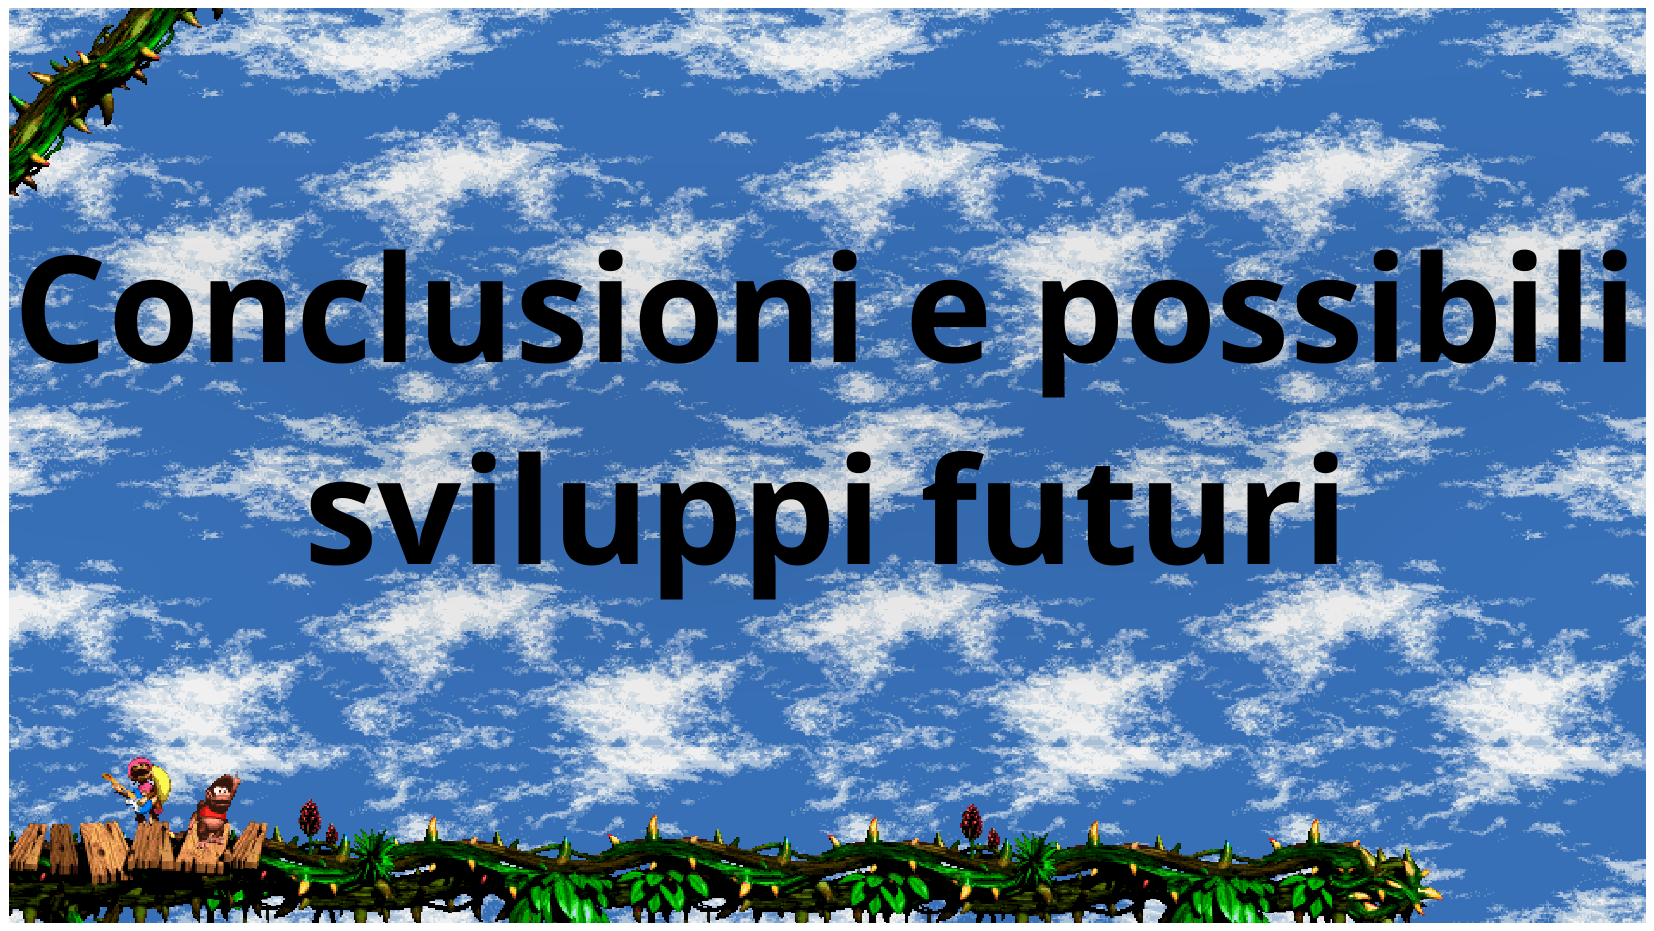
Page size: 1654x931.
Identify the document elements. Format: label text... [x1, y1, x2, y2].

picture [0, 0, 1654, 88]
title Conclusioni e possibili sviluppi futuri [0, 88, 1654, 724]
picture [0, 724, 1654, 931]
